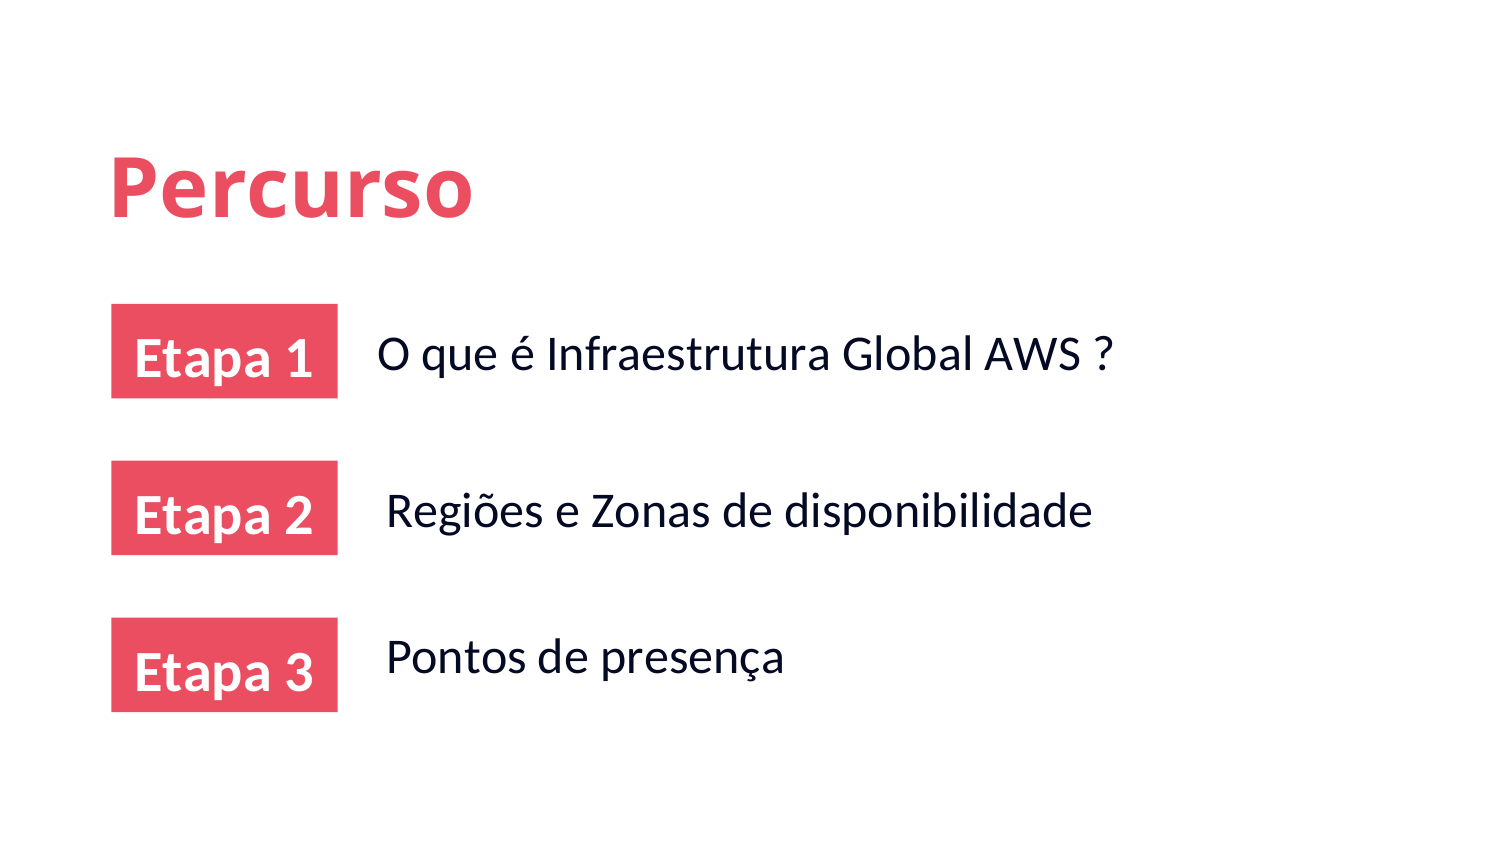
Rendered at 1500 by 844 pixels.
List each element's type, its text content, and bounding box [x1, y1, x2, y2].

text_box Regiões e Zonas de disponibilidade [371, 470, 1384, 546]
text_box Etapa 2 [111, 460, 338, 556]
text_box Etapa 1 [111, 303, 338, 399]
text_box Pontos de presença [371, 616, 1384, 692]
text_box Percurso [92, 104, 1309, 243]
text_box O que é Infraestrutura Global AWS ? [362, 313, 1375, 389]
text_box Etapa 3 [111, 617, 338, 713]
